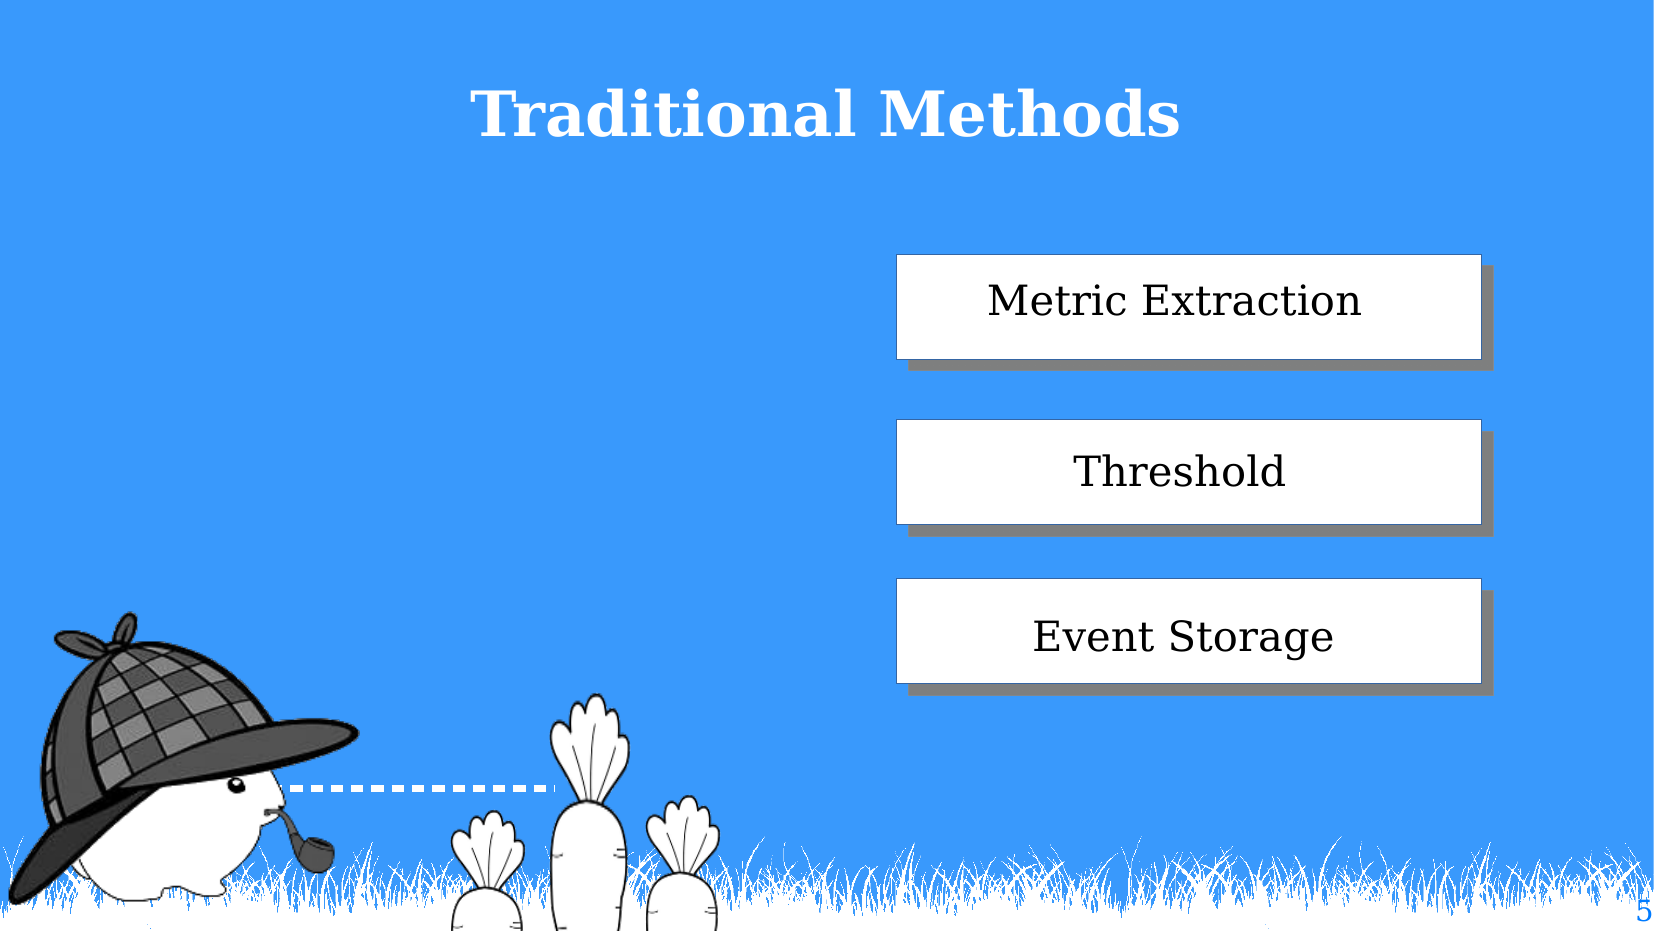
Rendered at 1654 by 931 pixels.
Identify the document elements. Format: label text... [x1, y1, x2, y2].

text_box Event Storage [1017, 605, 1362, 669]
text_box Threshold [1058, 439, 1302, 504]
text_box [896, 419, 1482, 525]
title [45, 234, 1591, 486]
picture [0, 0, 1654, 931]
text_box [896, 578, 1482, 684]
title [82, 37, 1571, 193]
text_box Metric Extraction [972, 269, 1392, 333]
